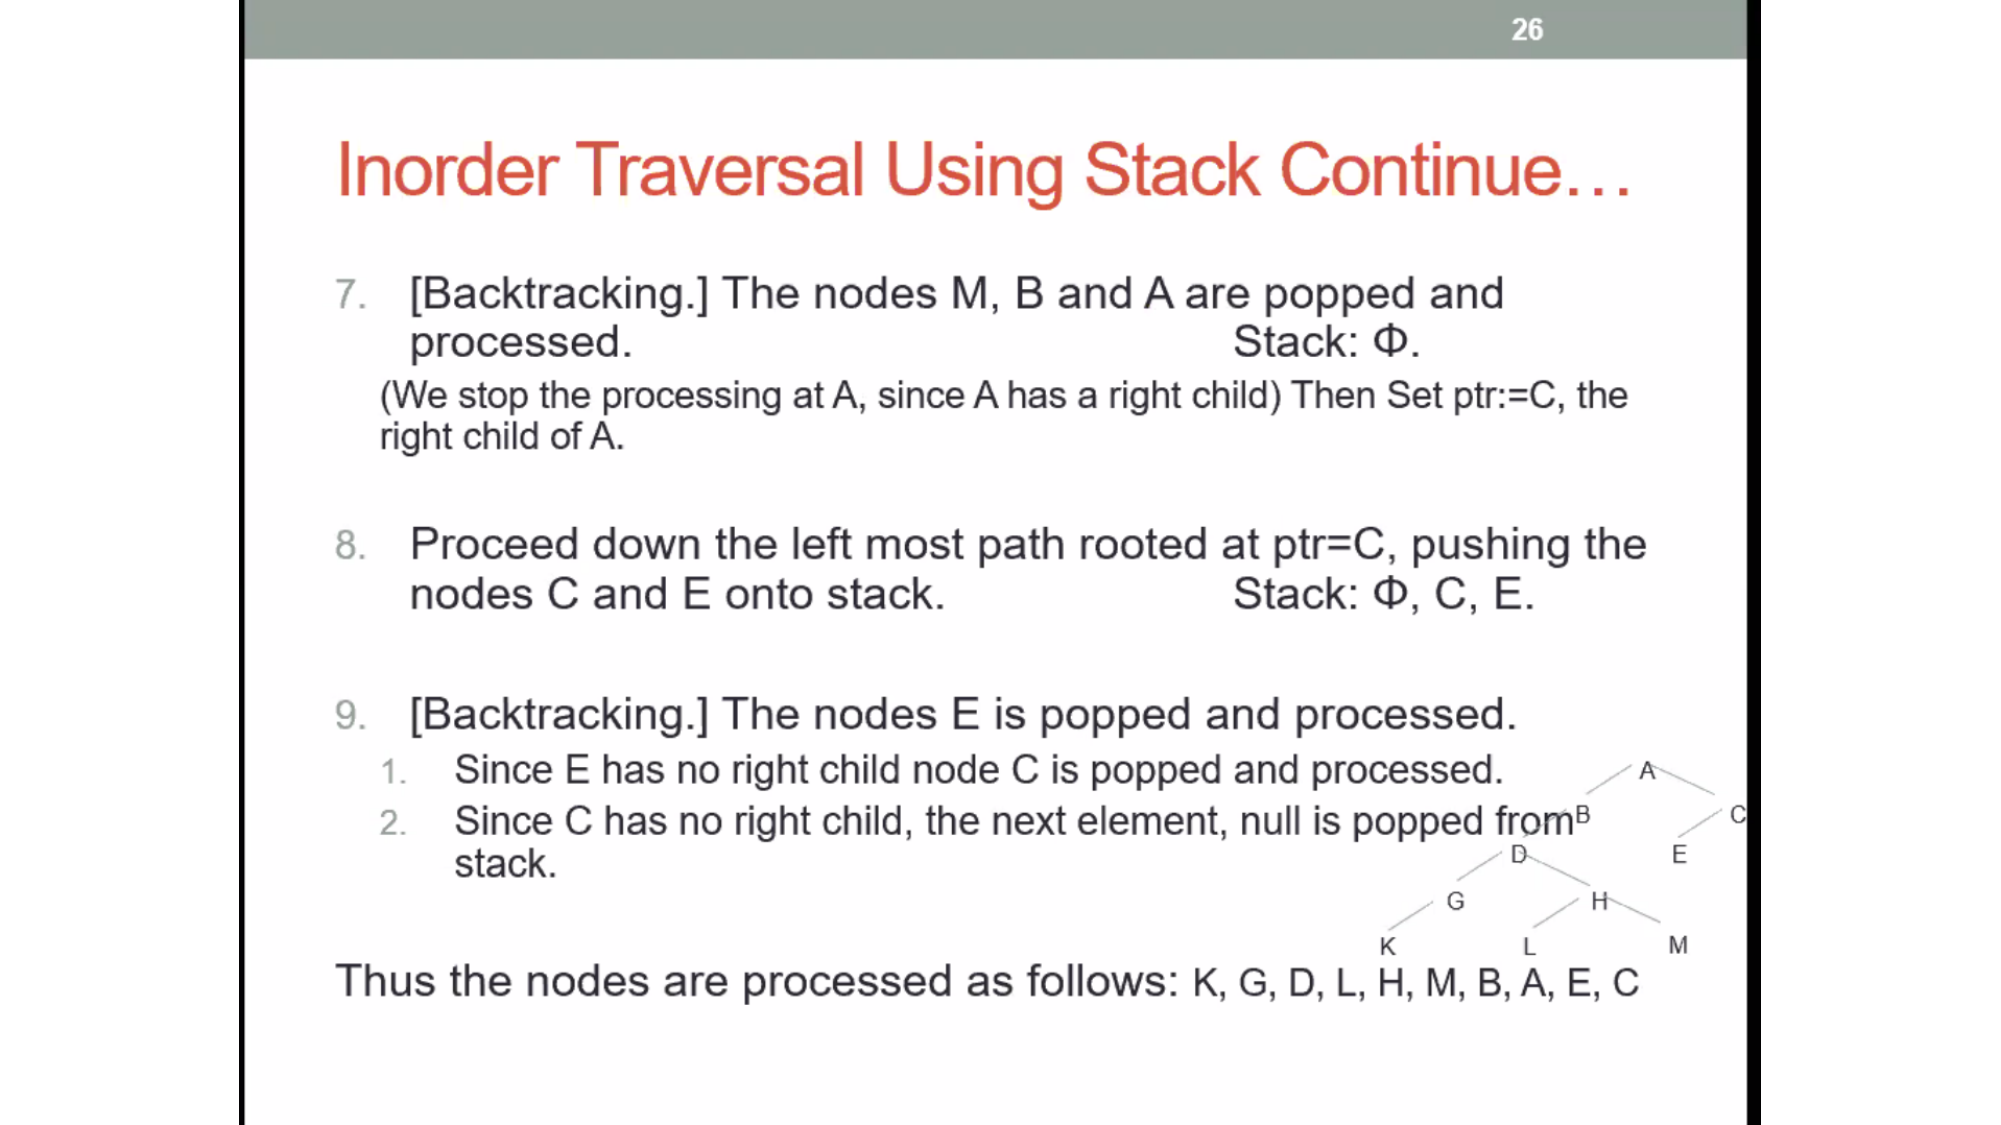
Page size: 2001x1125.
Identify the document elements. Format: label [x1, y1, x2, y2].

picture [239, 0, 1761, 1125]
